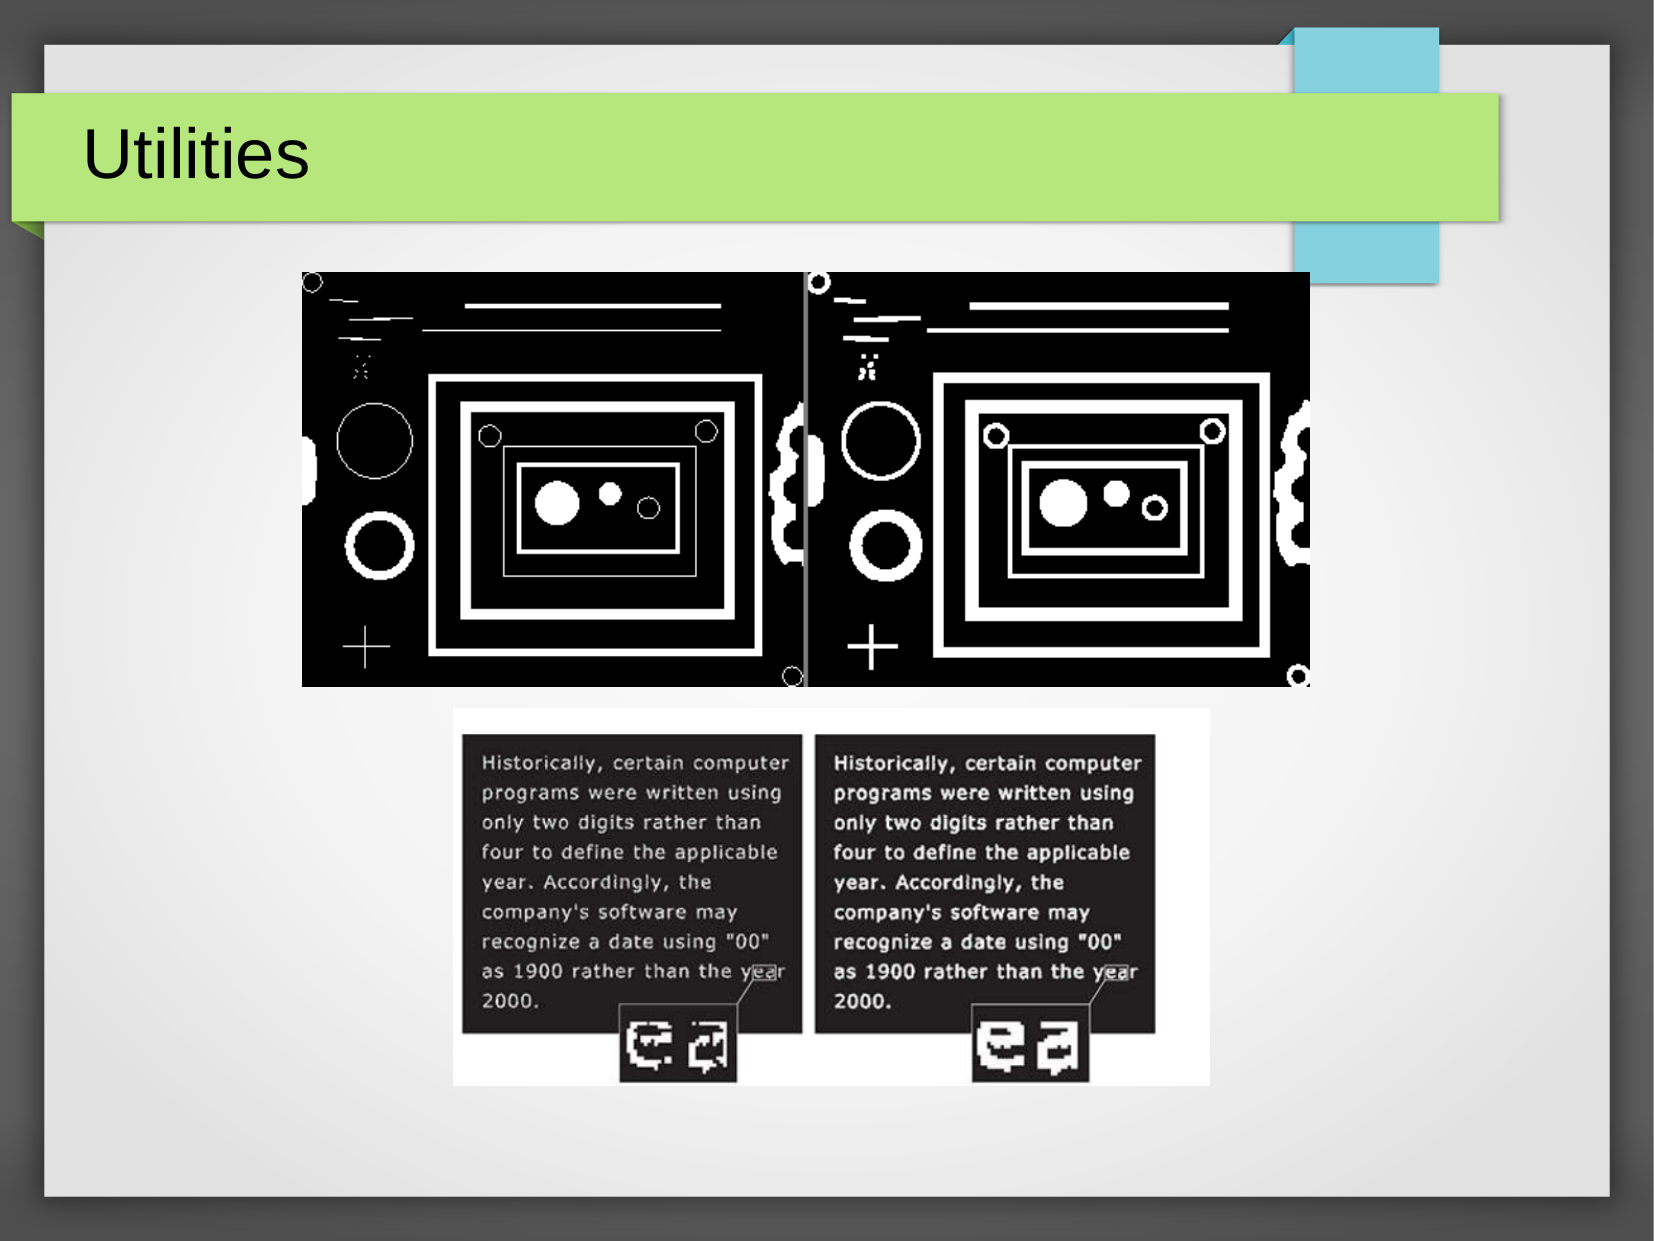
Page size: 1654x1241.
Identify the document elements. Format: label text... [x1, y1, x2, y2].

picture [0, 0, 1654, 1241]
title Utilities [82, 94, 1264, 213]
